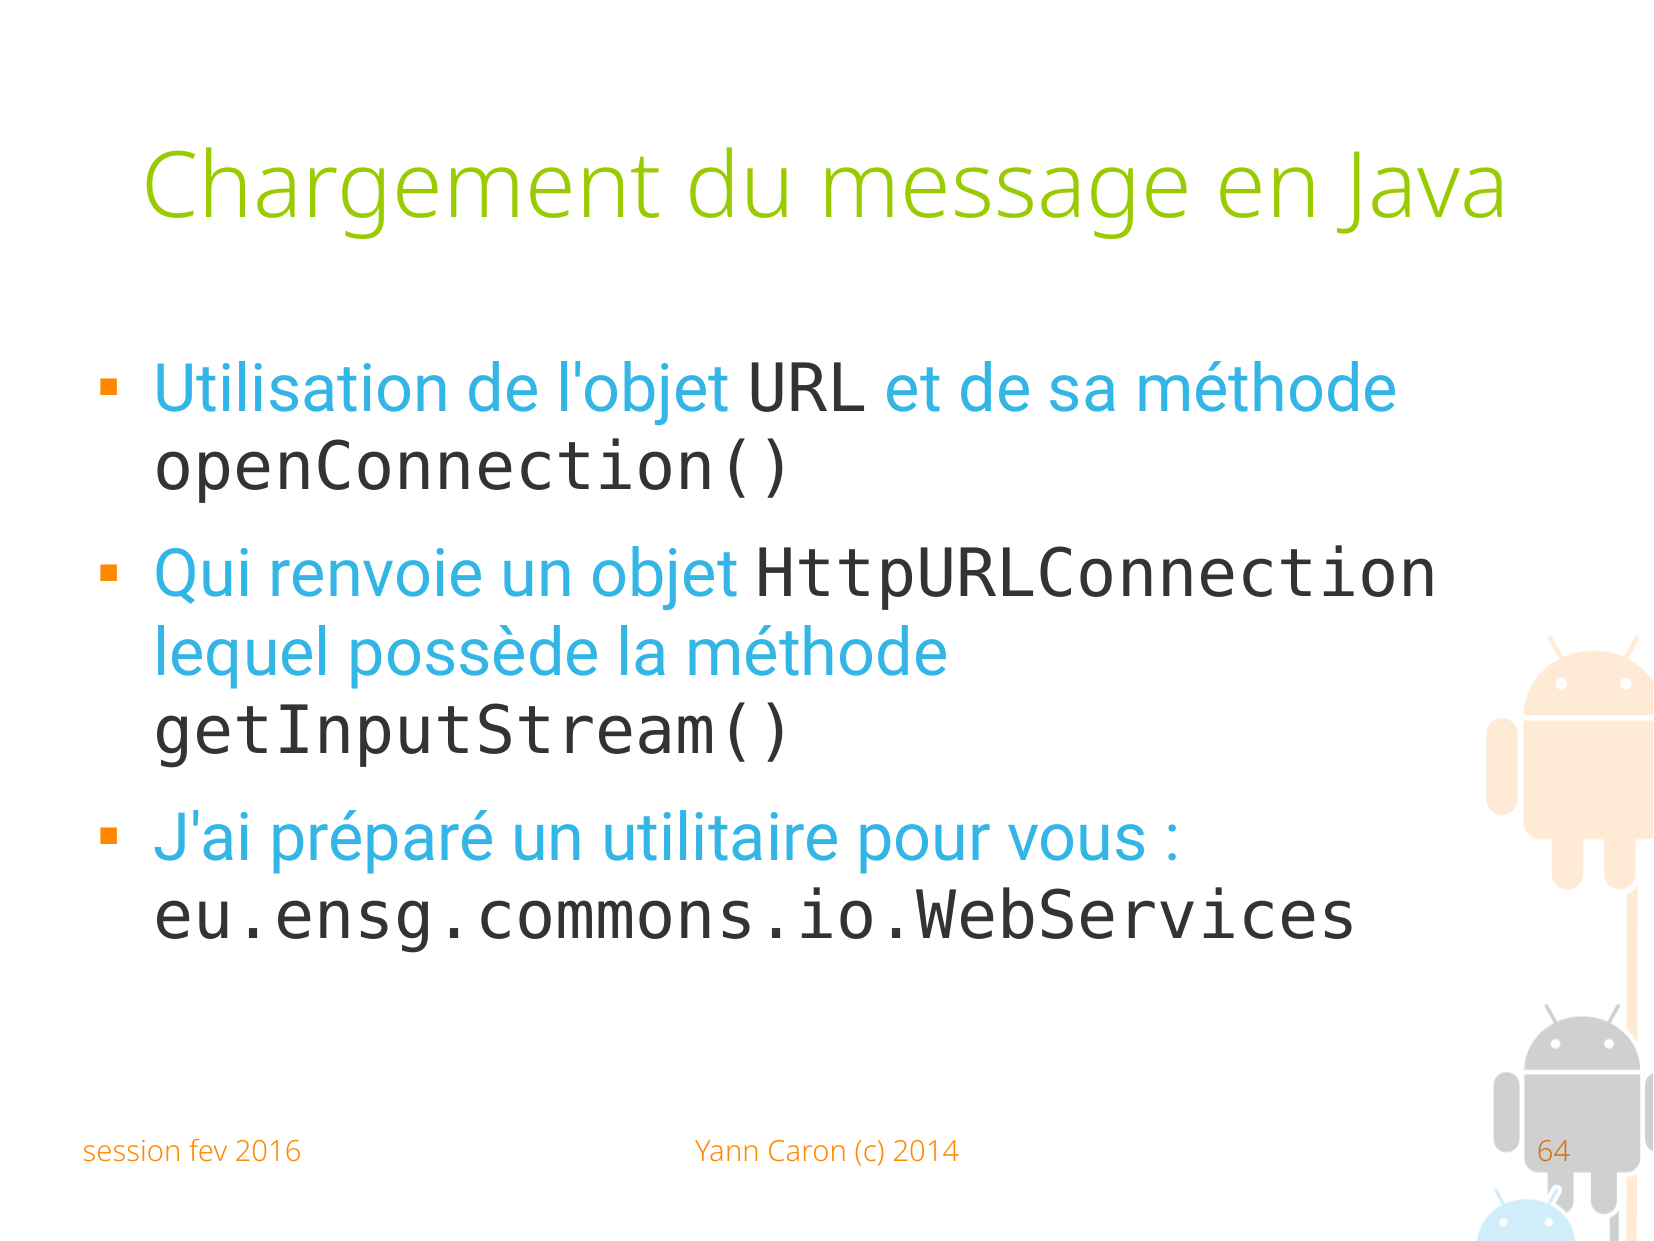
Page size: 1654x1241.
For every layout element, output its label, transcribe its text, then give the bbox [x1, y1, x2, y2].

title Chargement du message en Java [82, 75, 1571, 290]
picture [240, 423, 1654, 1241]
list Utilisation de l'objet URL et de sa méthode openConnection() Qui renvoie un objet HttpURLConnection lequel possède la méthode getInputStream() J'ai préparé un utilitaire pour vous : eu.ensg.commons.io.WebServices [82, 349, 1571, 1069]
